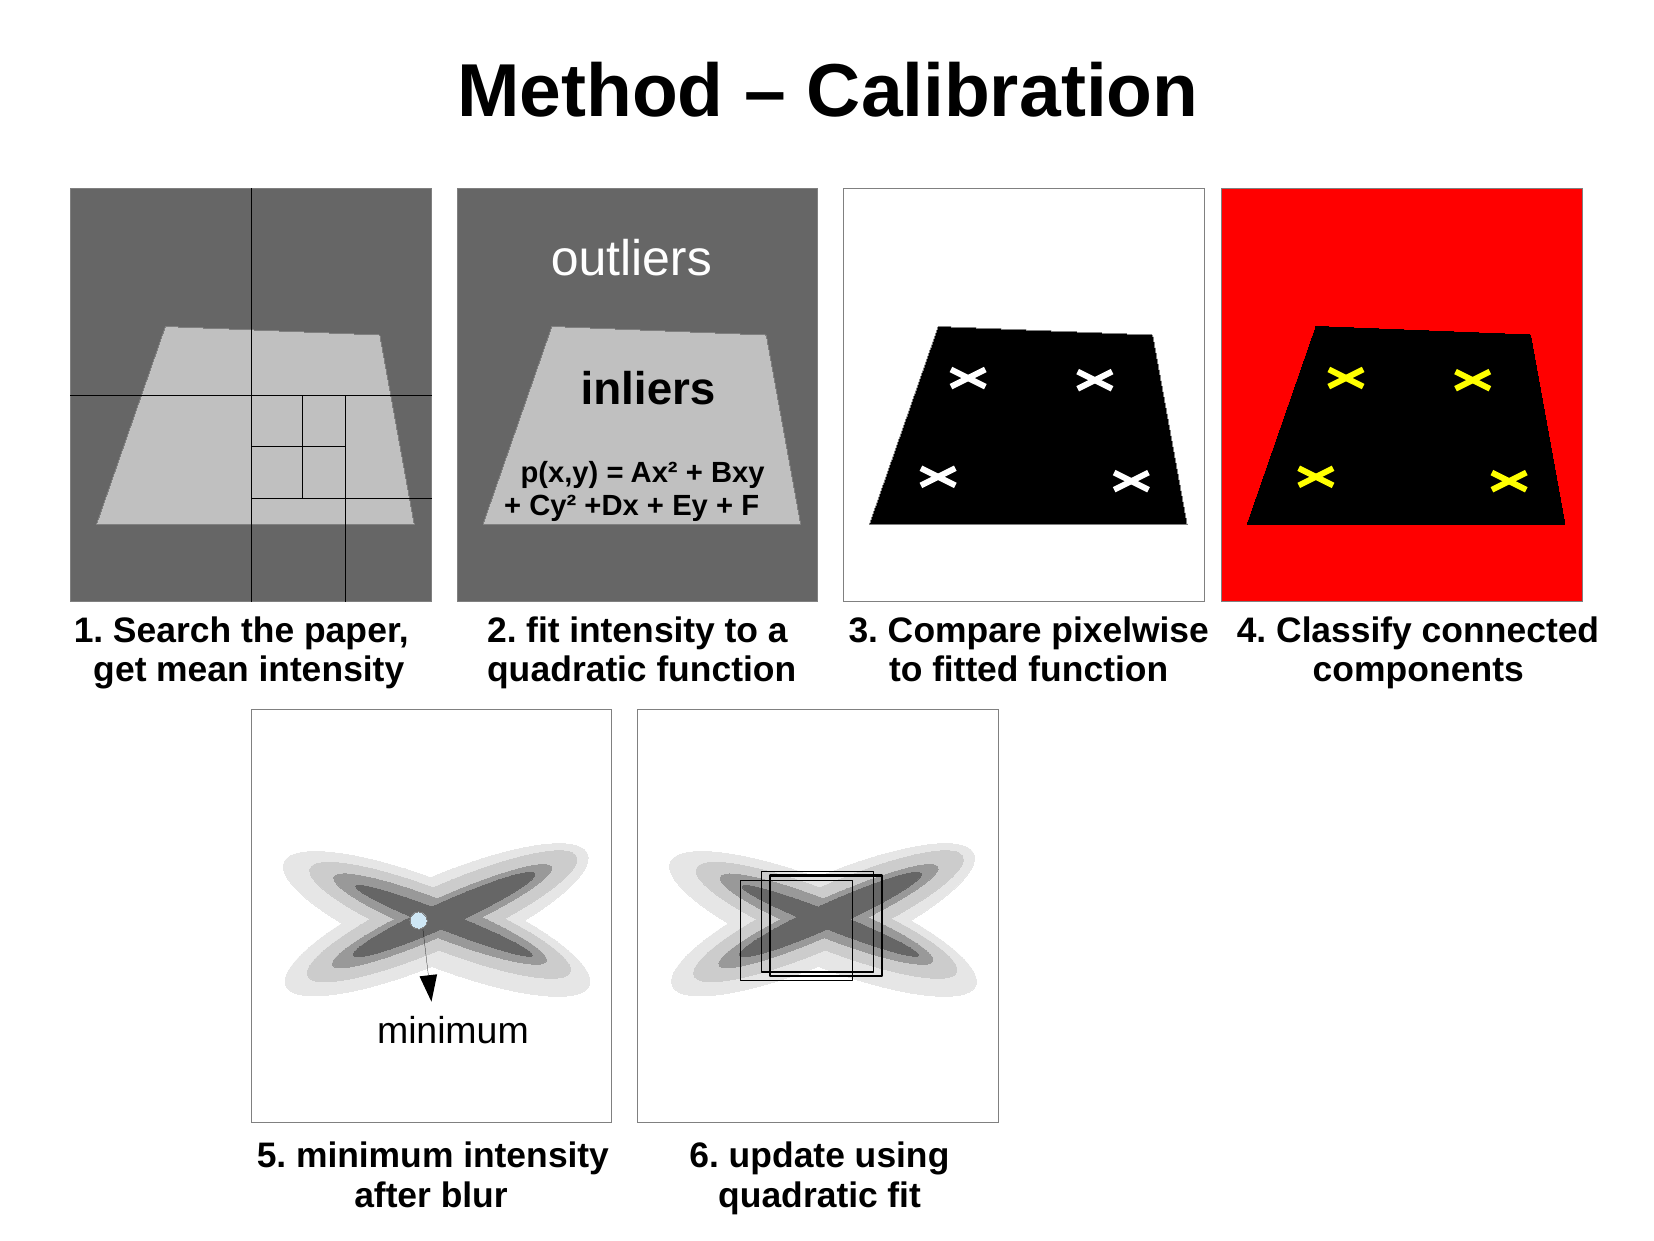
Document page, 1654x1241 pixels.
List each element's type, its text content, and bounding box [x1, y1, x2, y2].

text_box [843, 188, 1205, 602]
text_box [303, 447, 345, 498]
text_box outliers [536, 222, 727, 294]
text_box 6. update using quadratic fit [674, 1128, 969, 1224]
text_box [252, 499, 345, 602]
text_box [70, 396, 251, 602]
text_box 3. Compare pixelwise to fitted function [833, 602, 1222, 698]
text_box 1. Search the paper, get mean intensity [58, 602, 424, 698]
text_box minimum [362, 1001, 544, 1059]
text_box [1221, 188, 1583, 602]
text_box Method – Calibration [442, 41, 1398, 141]
text_box inliers p(x,y) = Ax² + Bxy + Cy² +Dx + Ey + F [489, 336, 831, 530]
text_box [251, 709, 612, 1123]
text_box [457, 188, 818, 602]
text_box [70, 188, 251, 395]
text_box [346, 396, 432, 498]
text_box [252, 447, 302, 498]
text_box [252, 396, 302, 446]
text_box [346, 499, 432, 602]
text_box [637, 709, 999, 1123]
text_box 2. fit intensity to a quadratic function [472, 602, 812, 698]
text_box [252, 188, 432, 395]
text_box 5. minimum intensity after blur [242, 1128, 624, 1224]
text_box 4. Classify connected components [1222, 602, 1615, 698]
text_box [303, 396, 345, 446]
